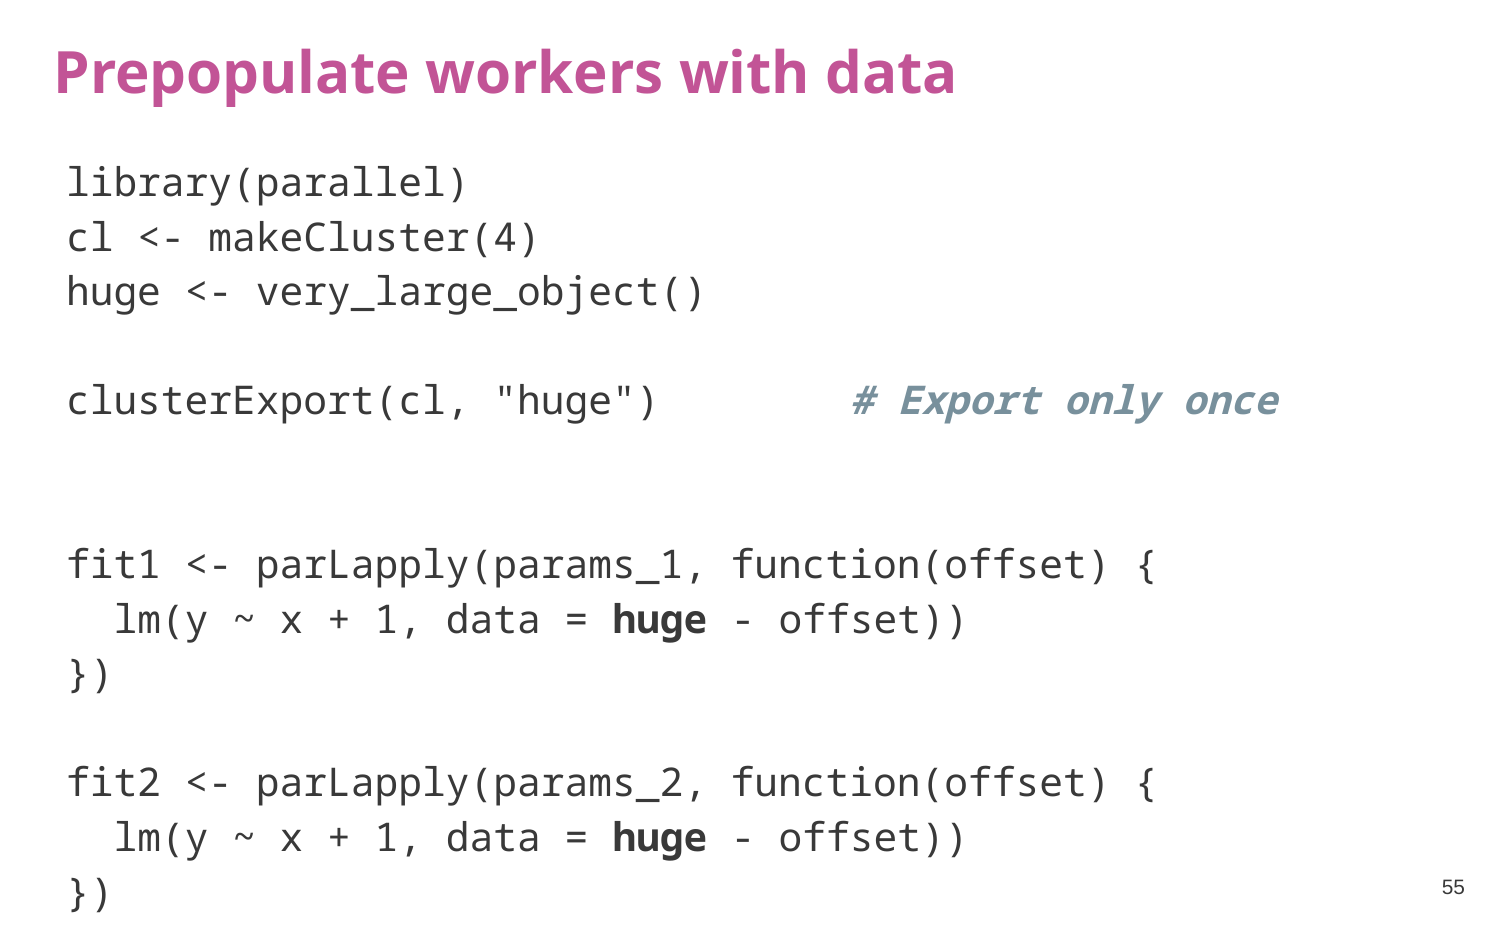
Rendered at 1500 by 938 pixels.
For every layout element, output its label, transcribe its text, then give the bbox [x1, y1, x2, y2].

list library(parallel) cl <- makeCluster(4) huge <- very_large_object() clusterExport(cl, "huge") # Export only once ‎ fit1 <- parLapply(params_1, function(offset) { lm(y ~ x + 1, data = huge - offset)) }) fit2 <- parLapply(params_2, function(offset) { lm(y ~ x + 1, data = huge - offset)) }) [51, 135, 1449, 860]
slide_number <number> [1389, 849, 1480, 922]
title Prepopulate workers with data [38, 20, 1500, 136]
